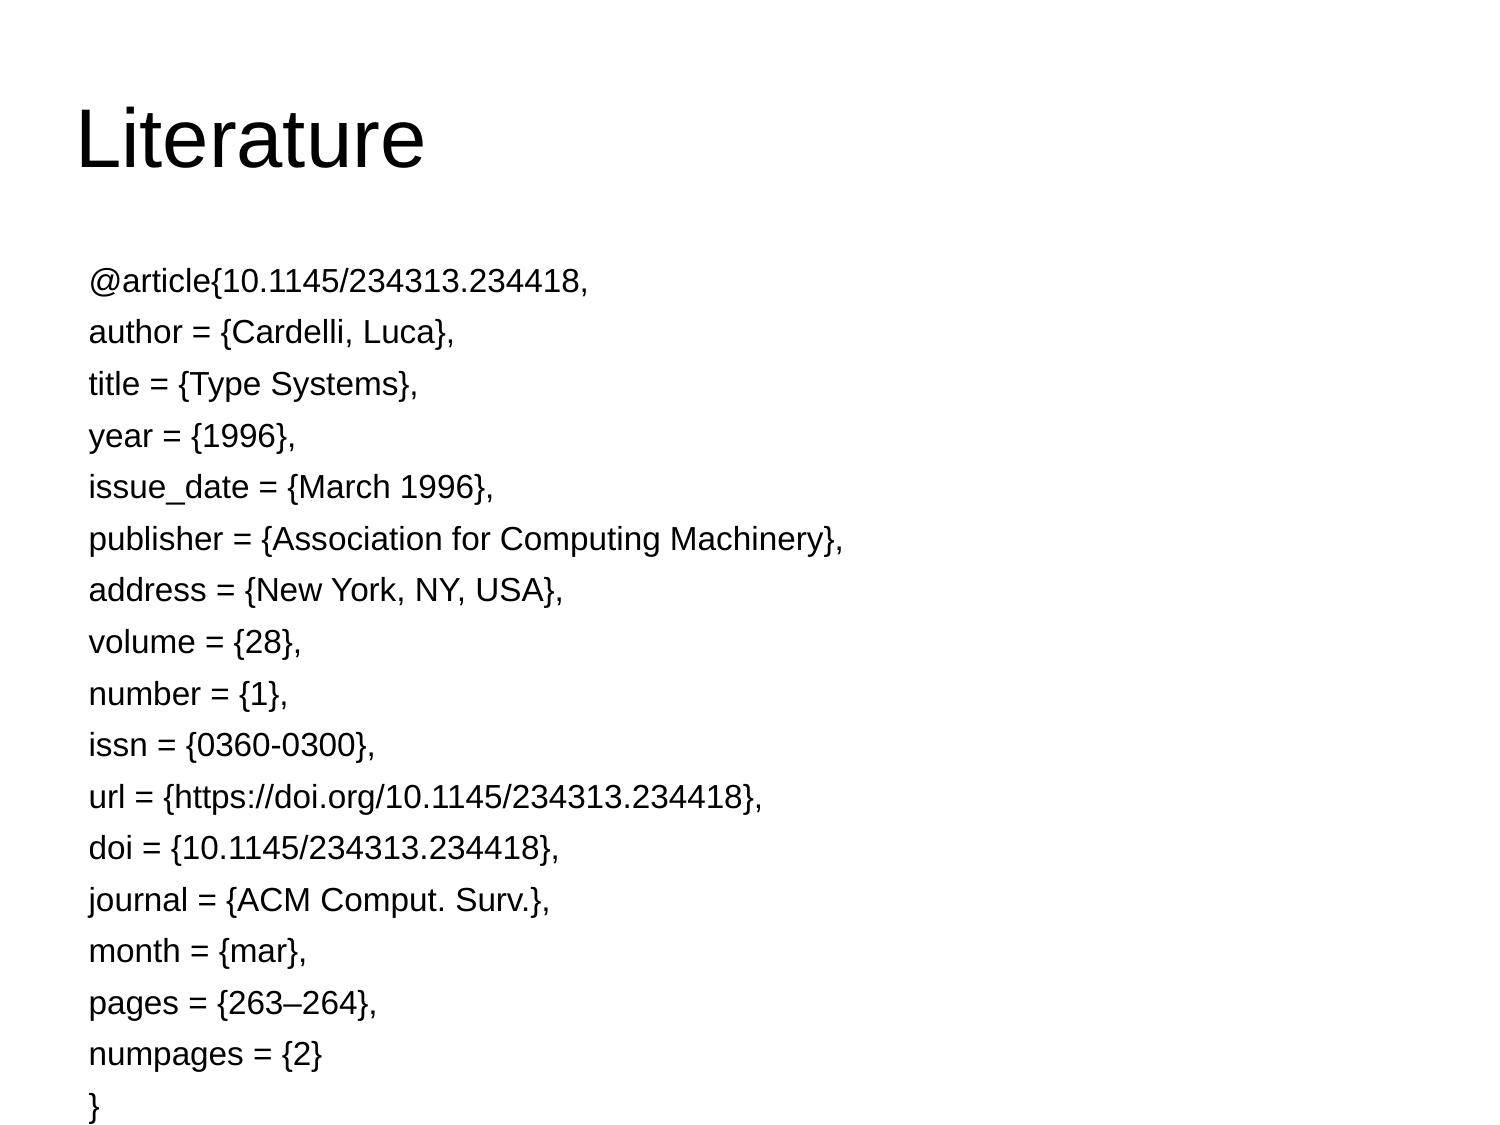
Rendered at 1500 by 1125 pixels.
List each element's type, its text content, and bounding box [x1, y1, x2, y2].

list @article{10.1145/234313.234418, author = {Cardelli, Luca}, title = {Type Systems}, year = {1996}, issue_date = {March 1996}, publisher = {Association for Computing Machinery}, address = {New York, NY, USA}, volume = {28}, number = {1}, issn = {0360-0300}, url = {https://doi.org/10.1145/234313.234418}, doi = {10.1145/234313.234418}, journal = {ACM Comput. Surv.}, month = {mar}, pages = {263–264}, numpages = {2} } [88, 262, 1477, 1125]
title Literature [75, 45, 1426, 233]
